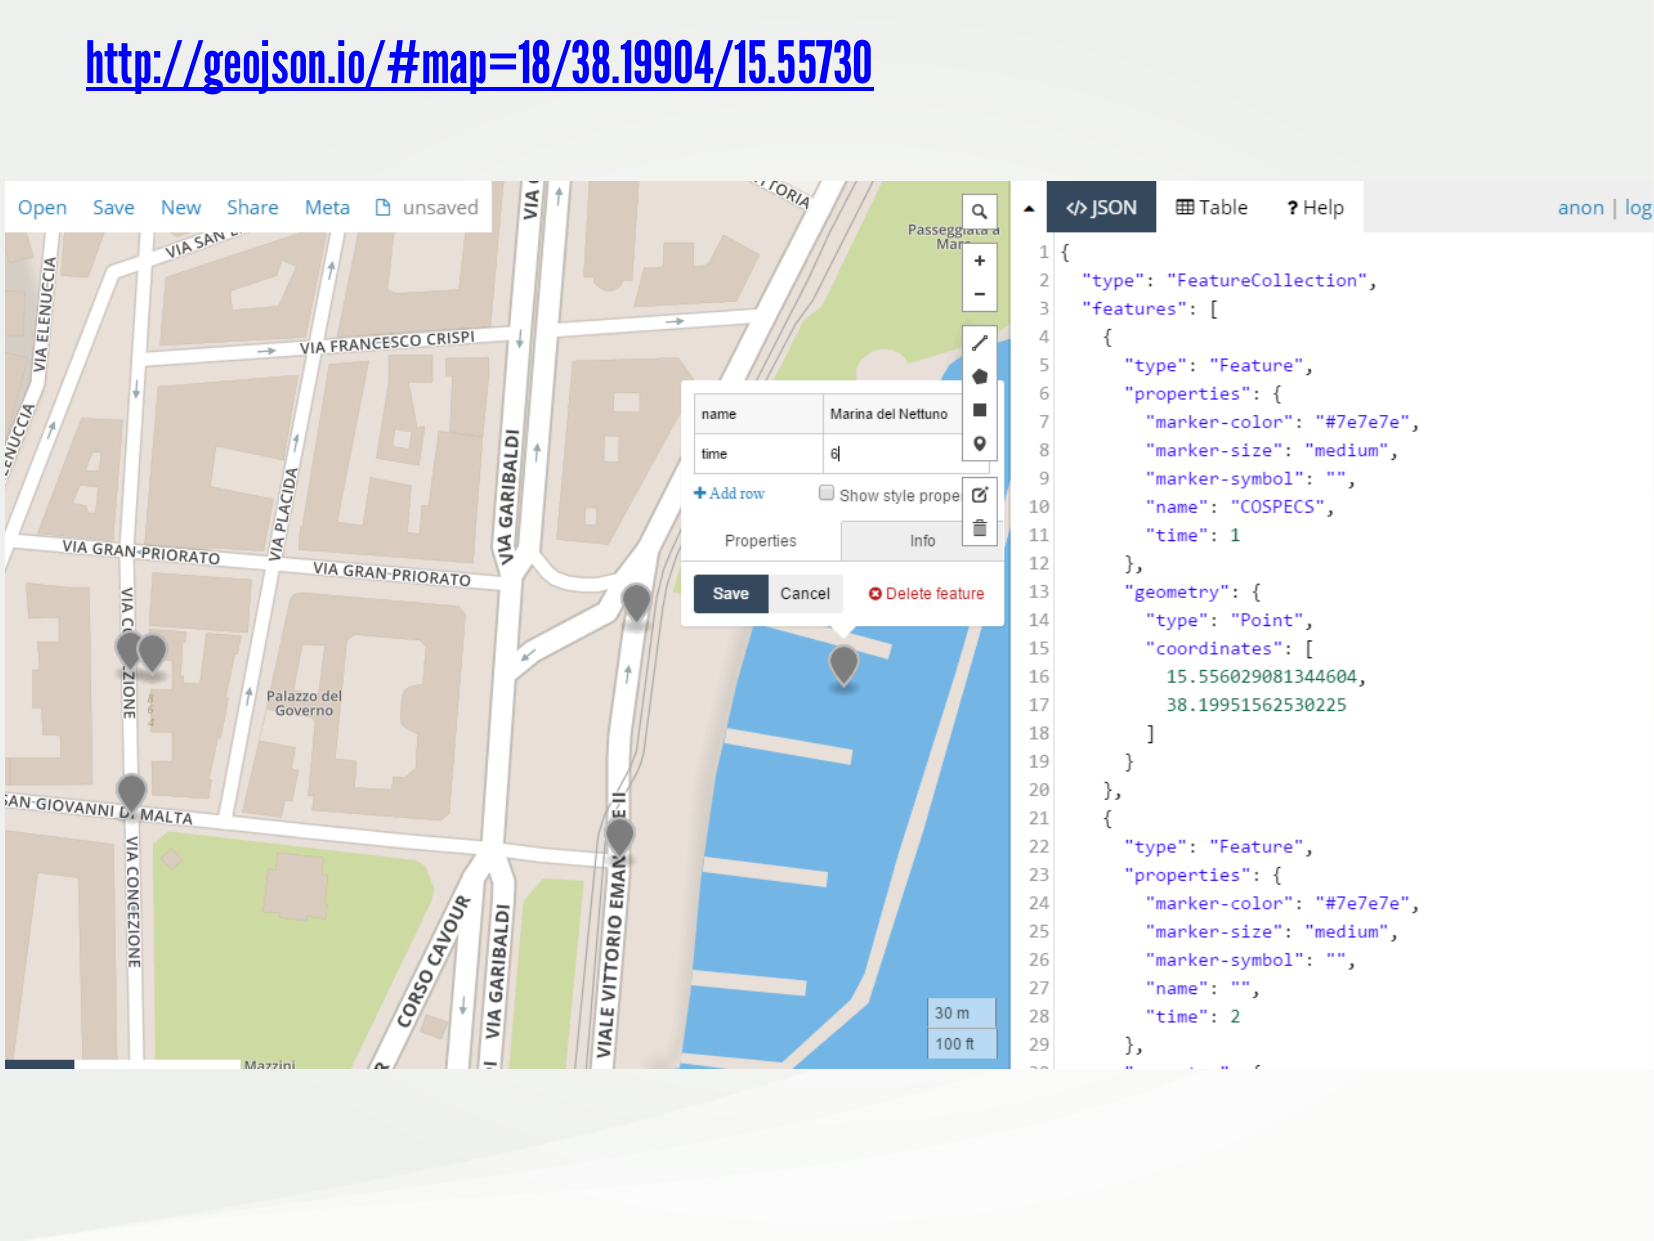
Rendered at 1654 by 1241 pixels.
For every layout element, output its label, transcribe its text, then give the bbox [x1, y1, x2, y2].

picture [0, 0, 1654, 1241]
text_box http://geojson.io/#map=18/38.19904/15.55730 [70, 21, 1573, 107]
